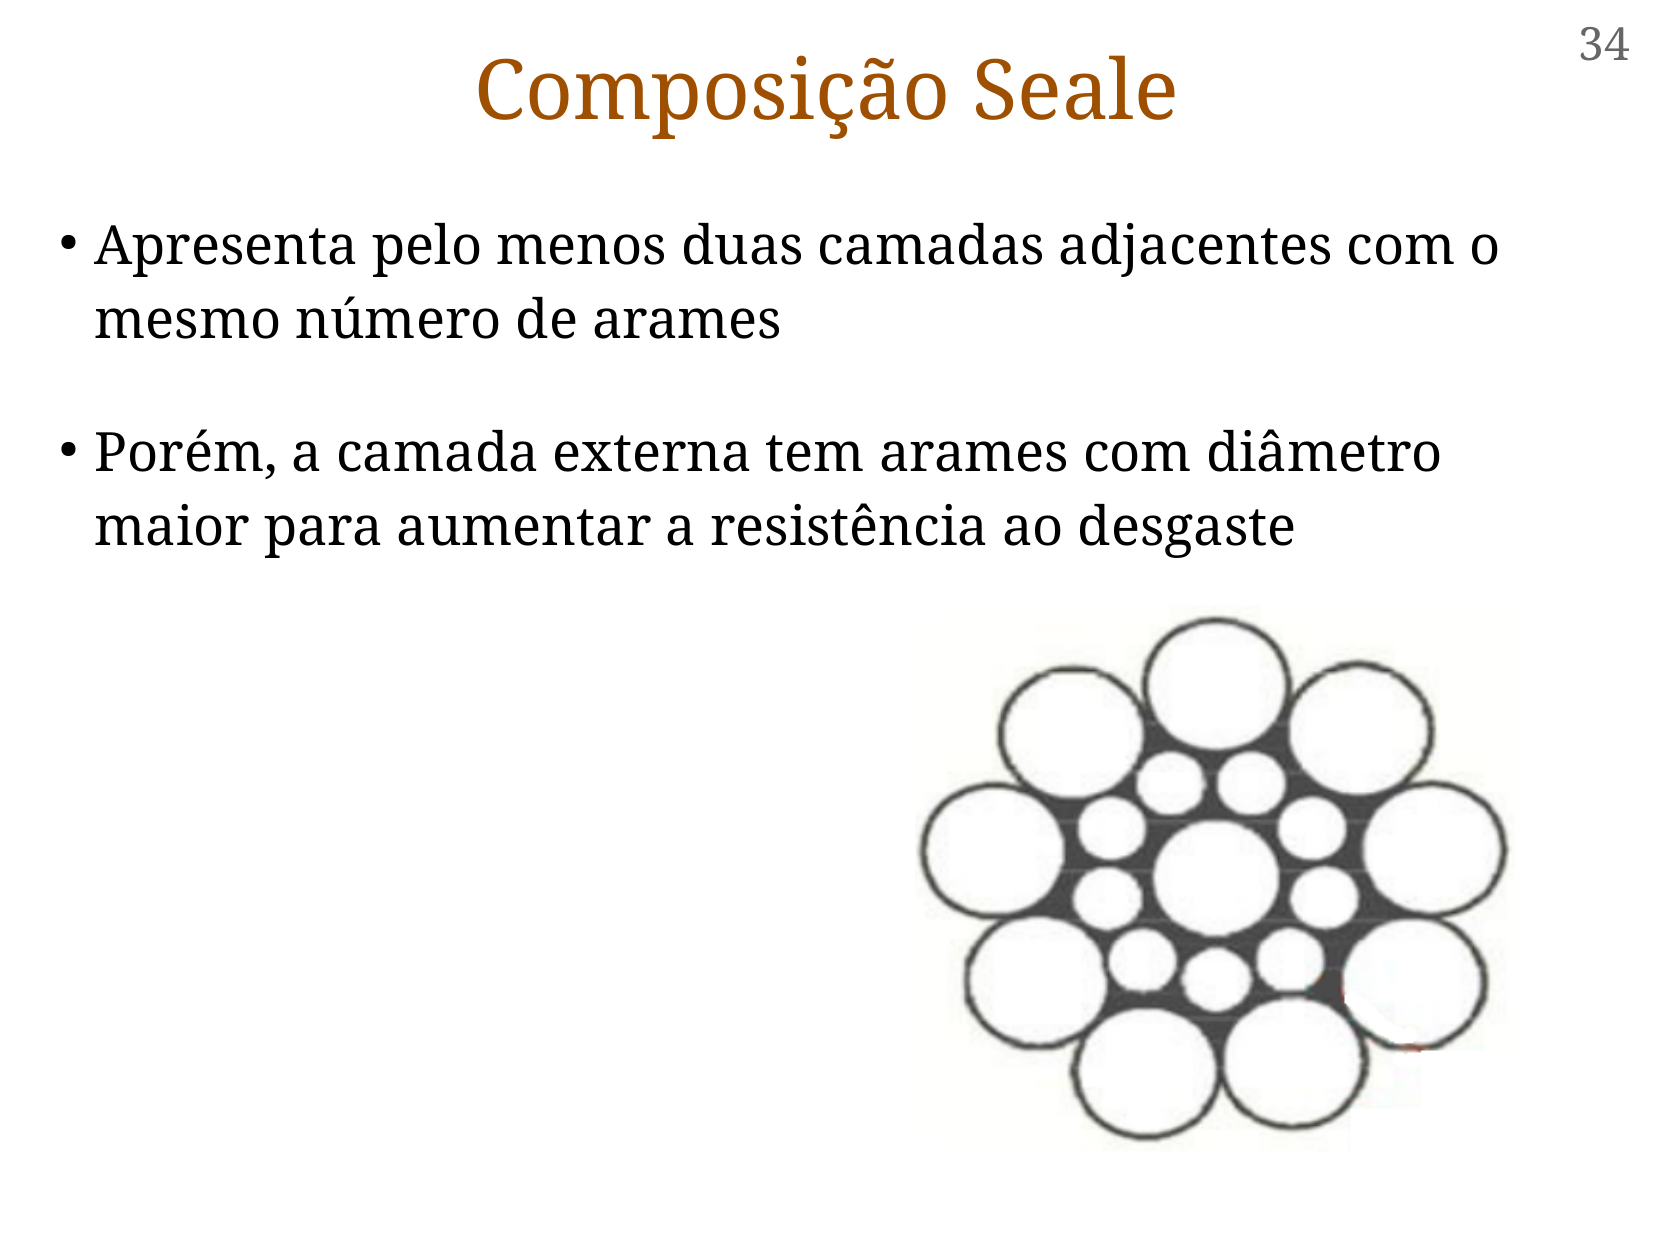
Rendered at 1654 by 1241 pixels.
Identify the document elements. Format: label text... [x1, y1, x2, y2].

title Composição Seale [59, 29, 1595, 148]
picture [915, 605, 1515, 1152]
list Apresenta pelo menos duas camadas adjacentes com o mesmo número de arames Porém, a camada externa tem arames com diâmetro maior para aumentar a resistência ao desgaste [59, 206, 1595, 1211]
